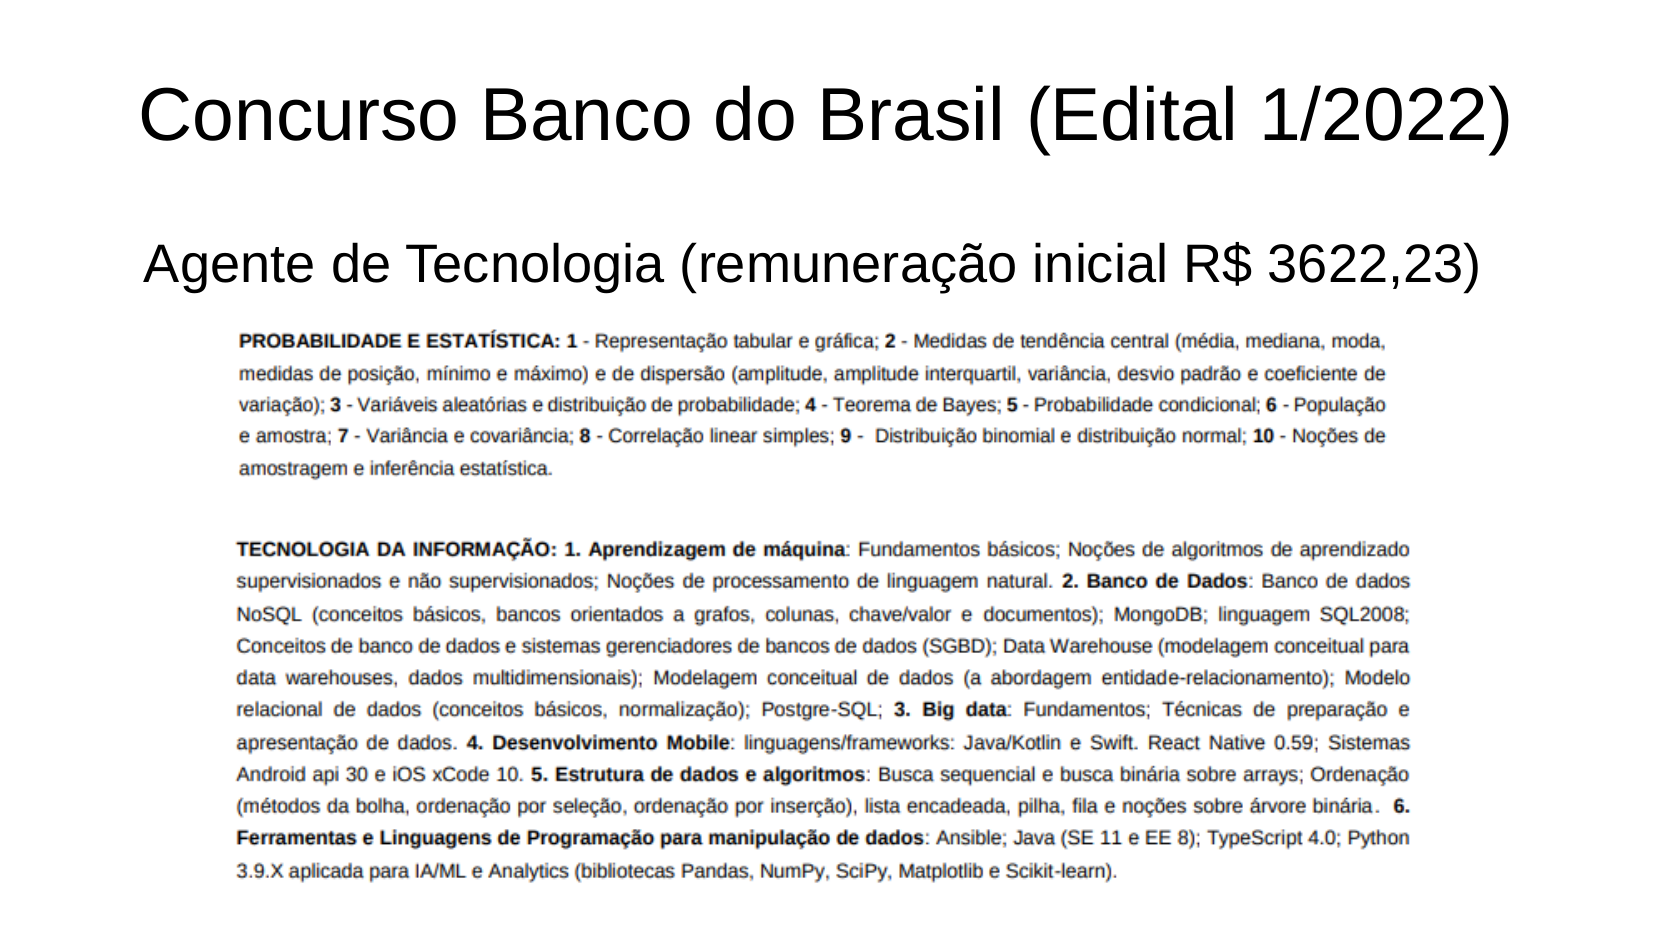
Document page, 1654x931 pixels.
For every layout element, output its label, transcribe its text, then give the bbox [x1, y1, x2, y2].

list Agente de Tecnologia (remuneração inicial R$ 3622,23) [73, 233, 1562, 774]
picture [222, 325, 1411, 503]
title Concurso Banco do Brasil (Edital 1/2022) [82, 37, 1571, 193]
picture [224, 523, 1441, 898]
